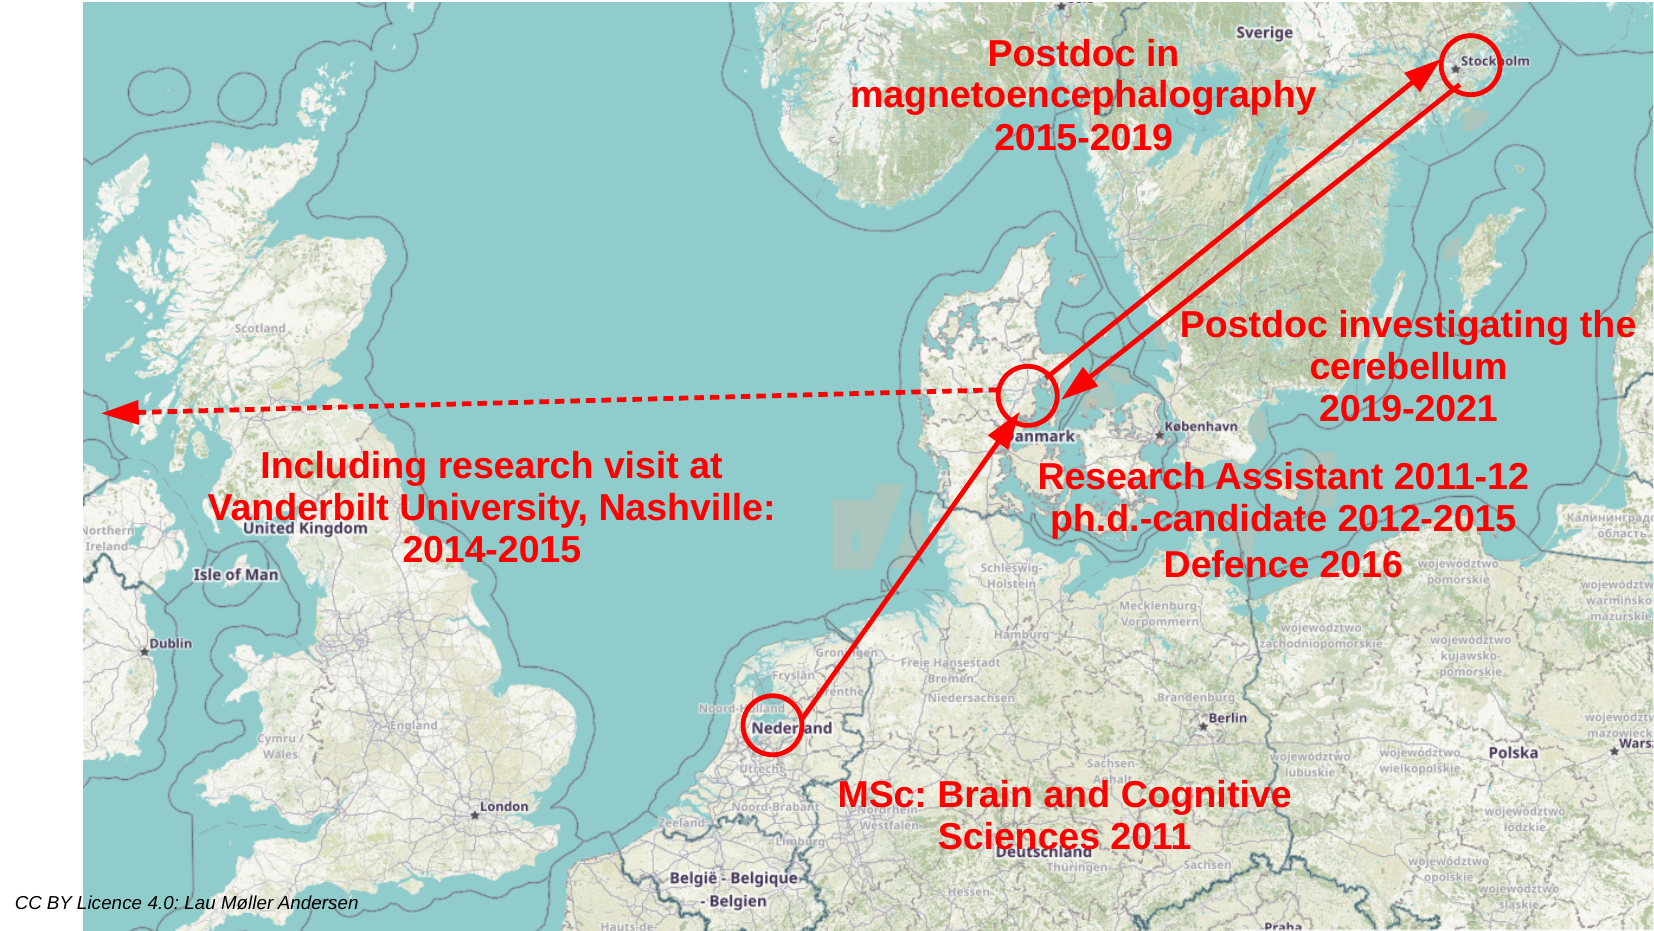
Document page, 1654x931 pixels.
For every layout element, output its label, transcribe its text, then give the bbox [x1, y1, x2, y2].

text_box CC BY Licence 4.0: Lau Møller Andersen [0, 885, 387, 921]
text_box Defence 2016 [973, 536, 1594, 636]
picture [83, 2, 1654, 931]
text_box Postdoc in magnetoencephalography 2015-2019 [832, 24, 1335, 166]
text_box Including research visit at Vanderbilt University, Nashville: 2014-2015 [181, 437, 802, 578]
text_box Research Assistant 2011-12 ph.d.-candidate 2012-2015 [973, 447, 1594, 536]
text_box MSc: Brain and Cognitive Sciences 2011 [754, 766, 1375, 866]
text_box Postdoc investigating the cerebellum 2019-2021 [1157, 296, 1654, 438]
